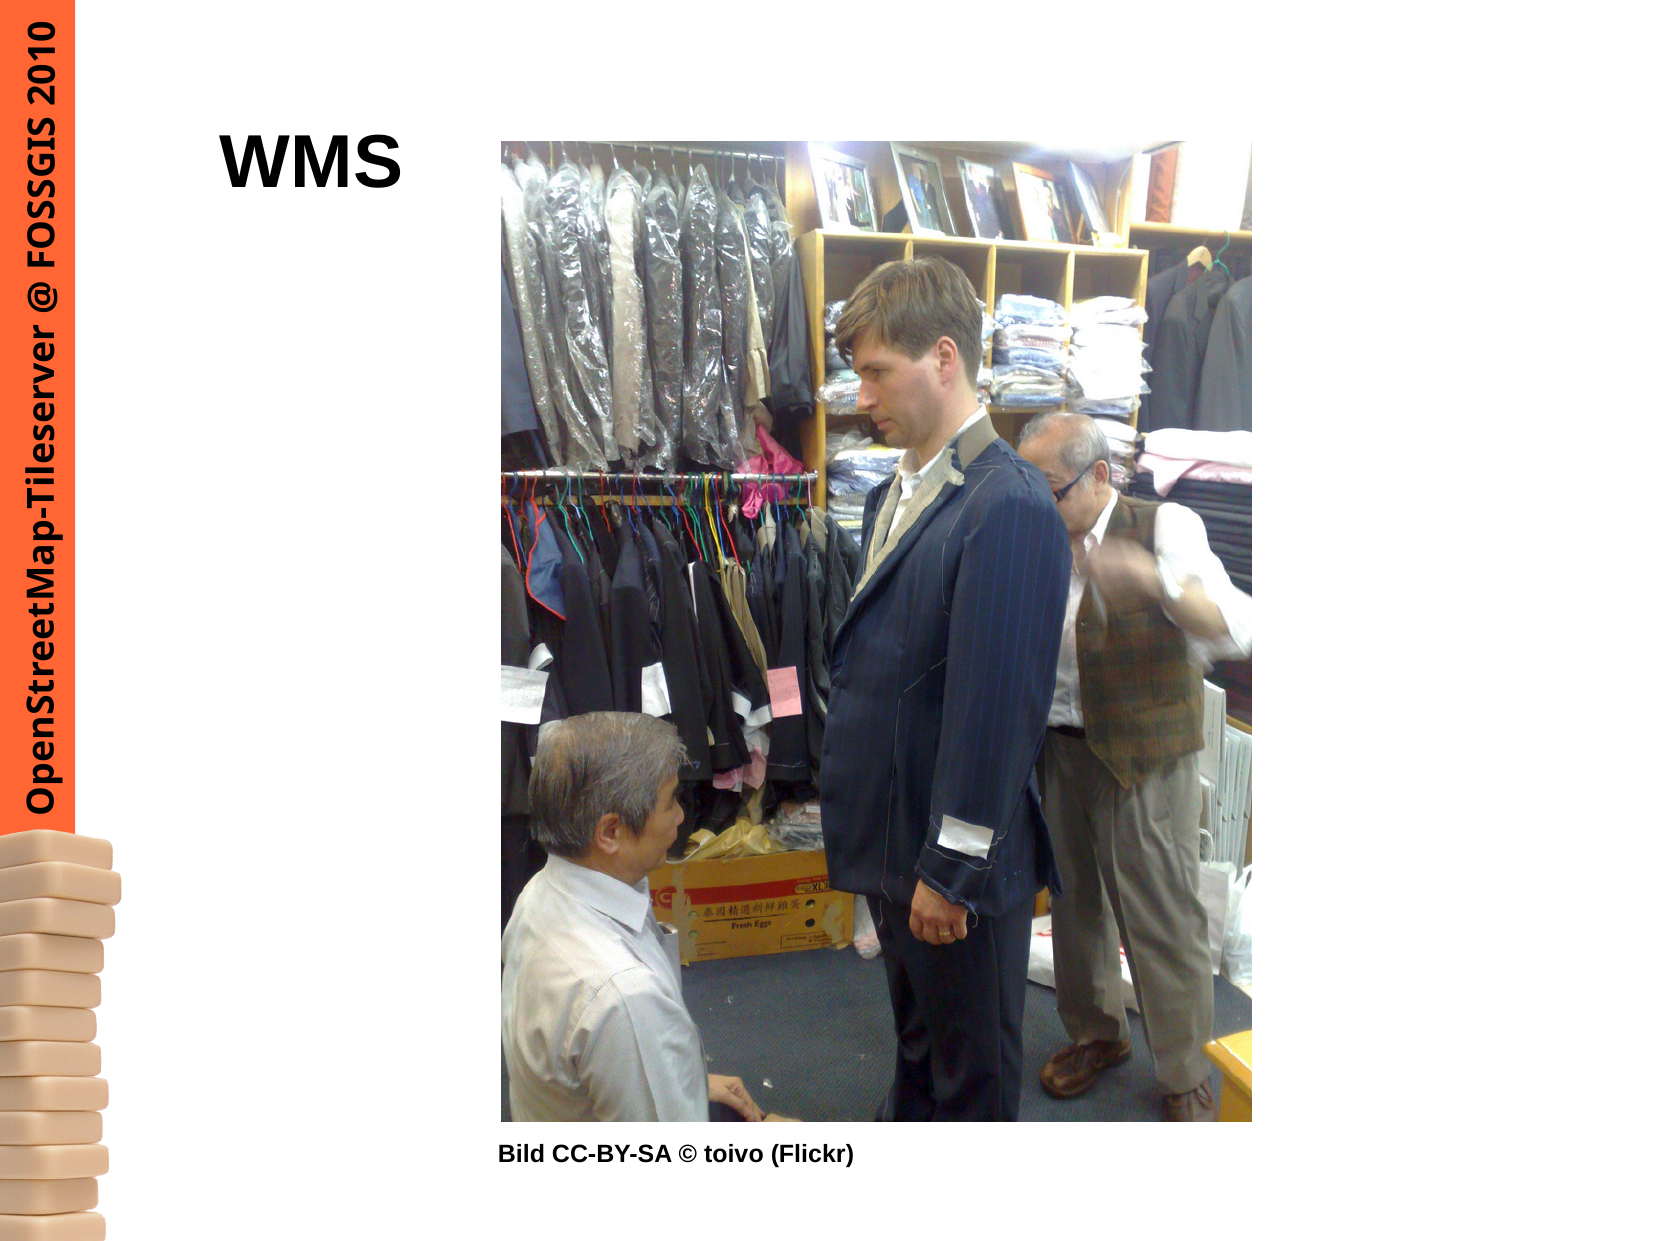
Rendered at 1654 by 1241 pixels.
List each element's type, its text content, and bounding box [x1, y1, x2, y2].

text_box WMS [205, 112, 1501, 212]
picture [501, 141, 1252, 1122]
picture [0, 816, 133, 1241]
text_box Bild CC-BY-SA © toivo (Flickr) [483, 1131, 1654, 1175]
